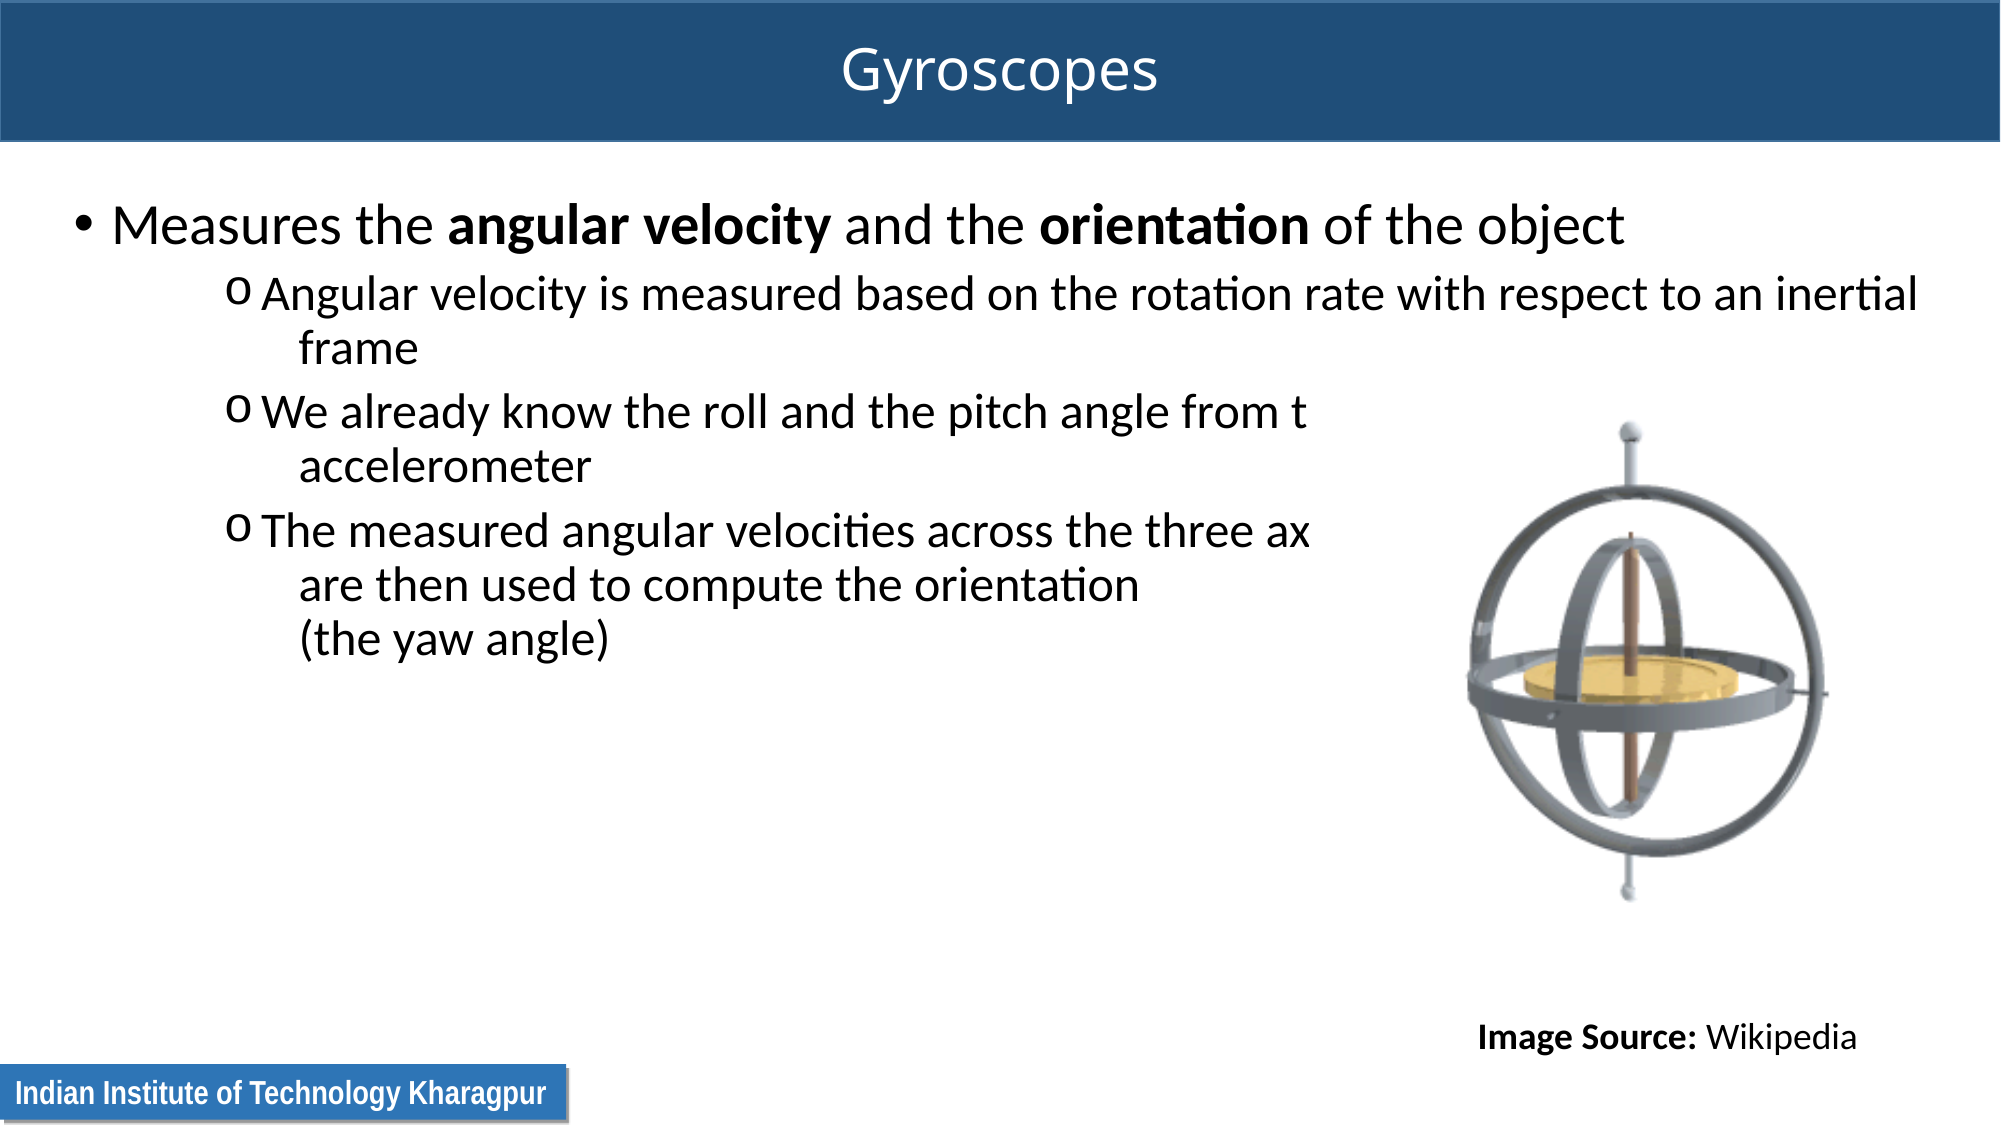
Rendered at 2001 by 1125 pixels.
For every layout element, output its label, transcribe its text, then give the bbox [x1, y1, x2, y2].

picture [1309, 356, 1954, 1002]
title Gyroscopes [0, 1, 2000, 141]
list Measures the angular velocity and the orientation of the object Angular velocity is measured based on the rotation rate with respect to an inertial frame We already know the roll and the pitch angle from the accelerometer The measured angular velocities across the three axes are then used to compute the orientation (the yaw angle) [58, 186, 1954, 1065]
text_box Image Source: Wikipedia [1462, 1004, 1913, 1065]
